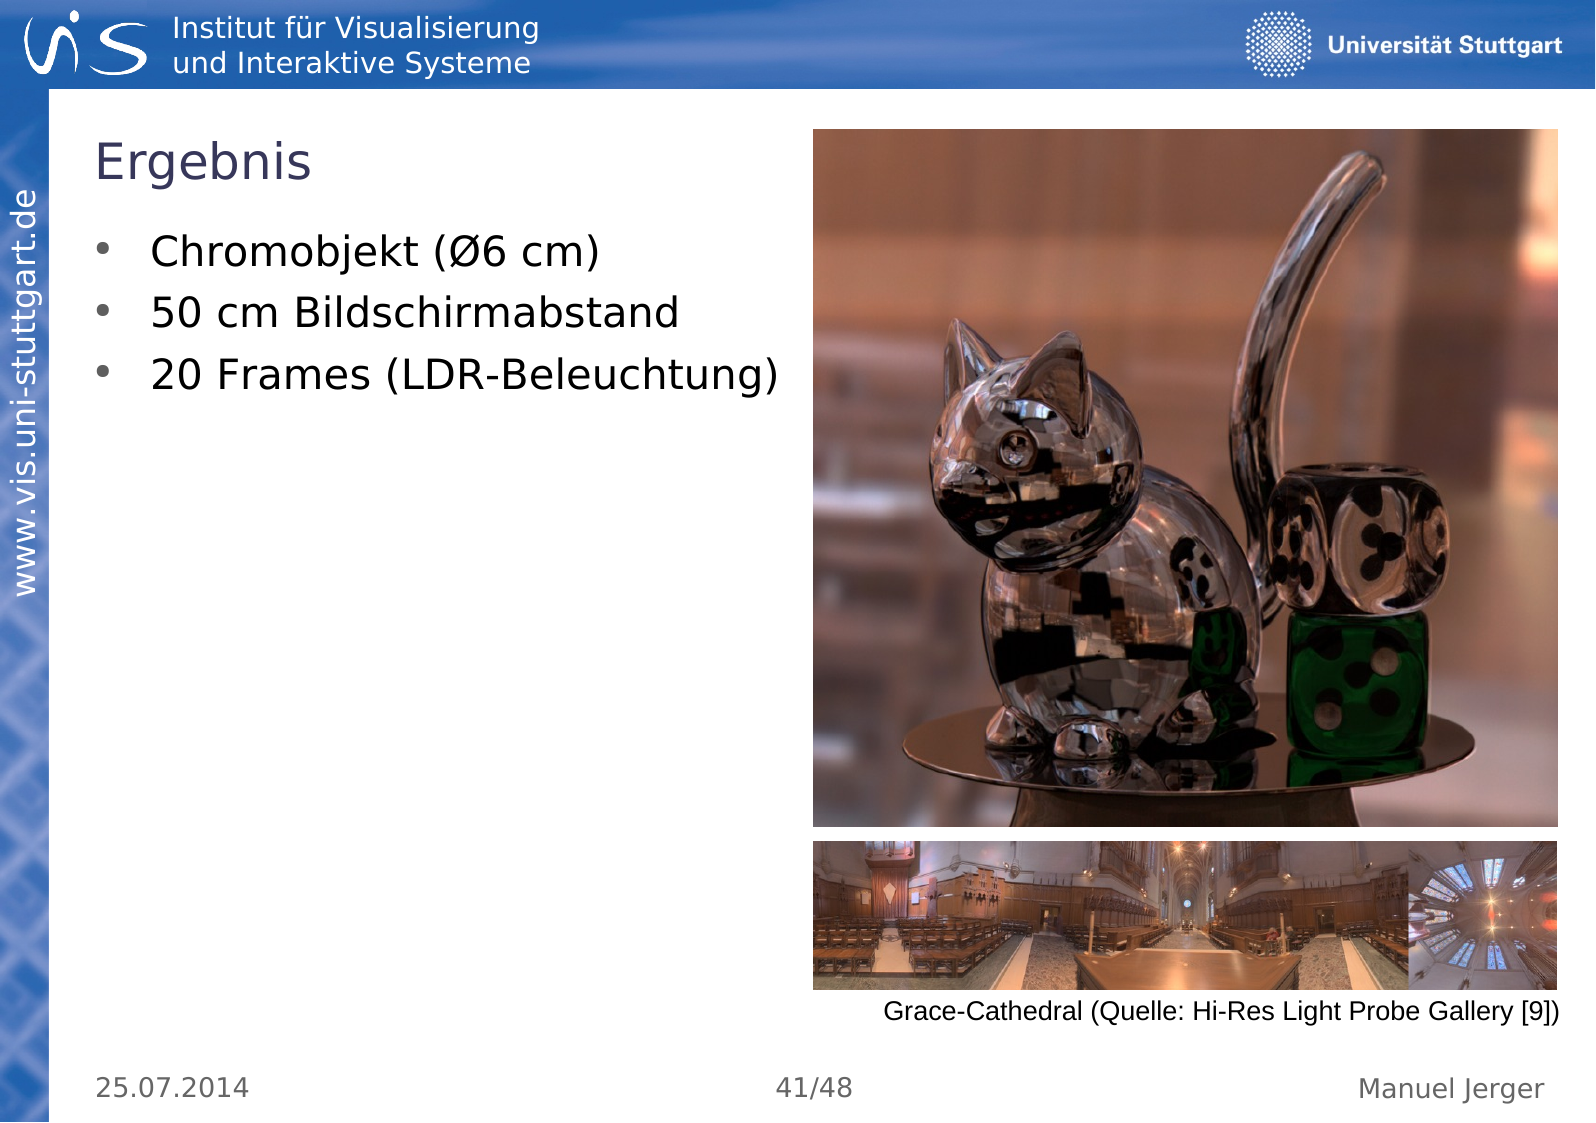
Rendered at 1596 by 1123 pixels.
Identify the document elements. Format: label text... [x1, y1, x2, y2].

text_box Grace-Cathedral (Quelle: Hi-Res Light Probe Gallery [9]) [868, 986, 1575, 1034]
picture [24, 0, 1596, 89]
picture [813, 129, 1558, 827]
picture [813, 841, 1557, 991]
picture [0, 0, 49, 1122]
list Chromobjekt (Ø6 cm) 50 cm Bildschirmabstand 20 Frames (LDR-Beleuchtung) [94, 224, 1548, 1052]
title Ergebnis [94, 117, 1534, 201]
